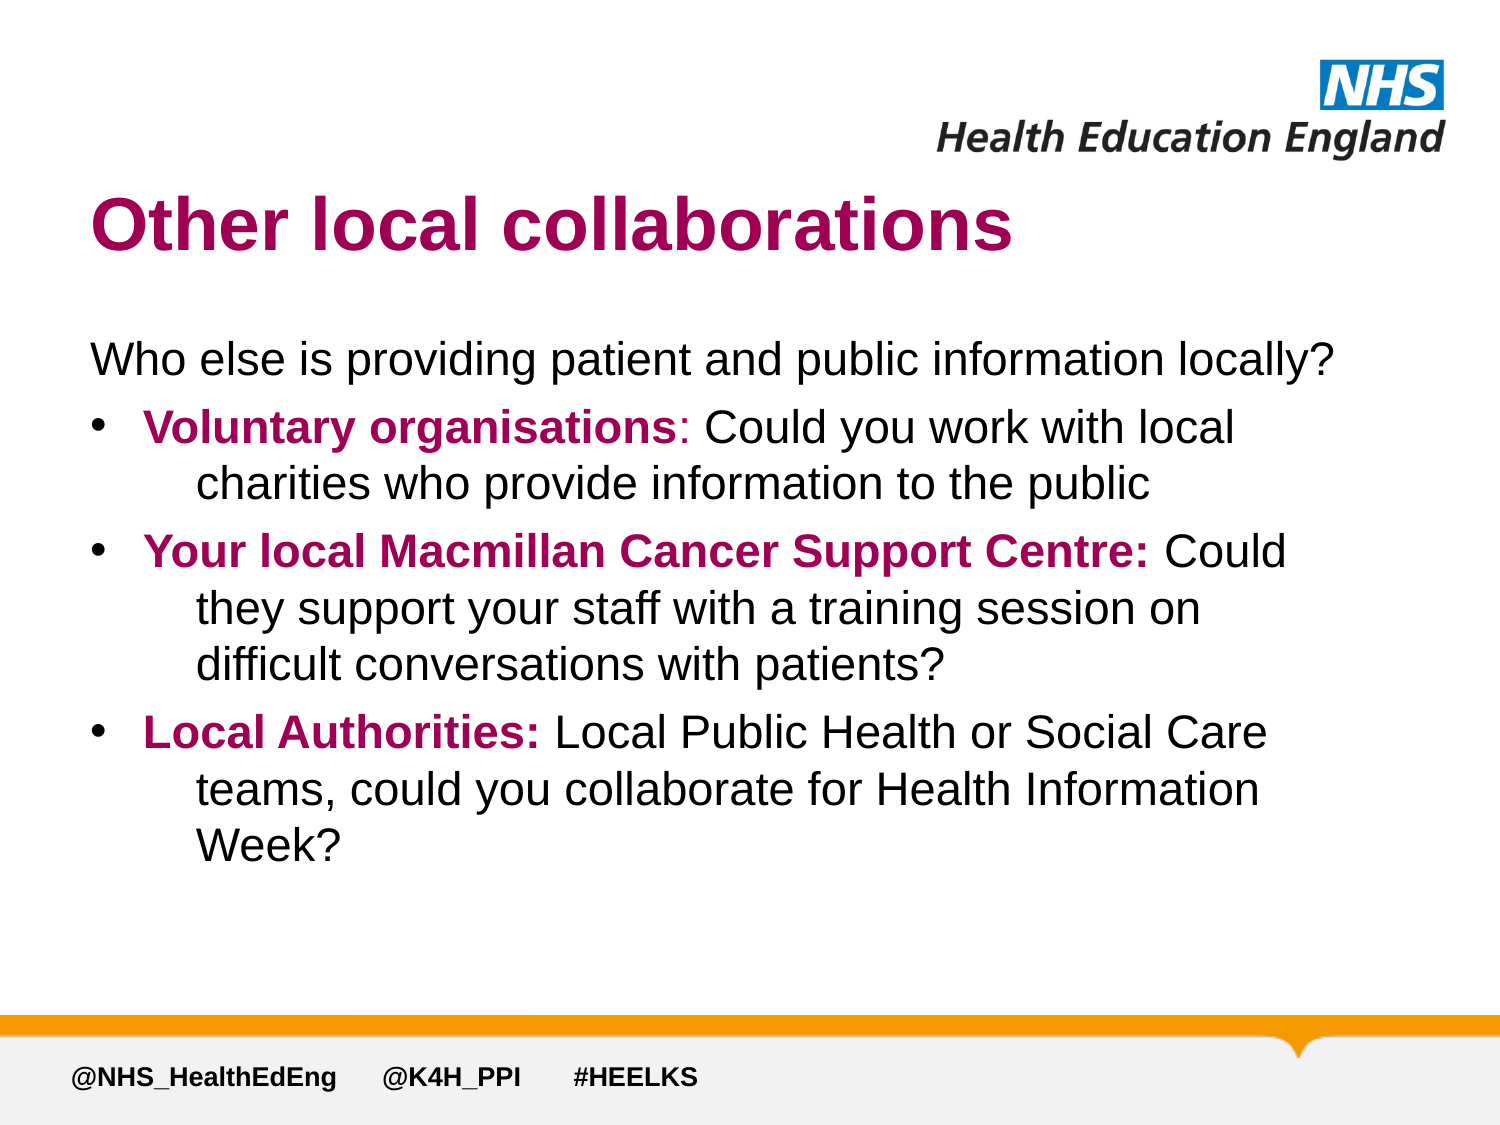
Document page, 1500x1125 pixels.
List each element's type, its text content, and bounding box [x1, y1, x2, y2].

list Who else is providing patient and public information locally? Voluntary organisations: Could you work with local charities who provide information to the public Your local Macmillan Cancer Support Centre: Could they support your staff with a training session on difficult conversations with patients? Local Authorities: Local Public Health or Social Care teams, could you collaborate for Health Information Week? [59, 290, 1346, 902]
title Other local collaborations [55, 172, 1331, 285]
text_box @NHS_HealthEdEng @K4H_PPI #HEELKS [55, 1052, 932, 1113]
